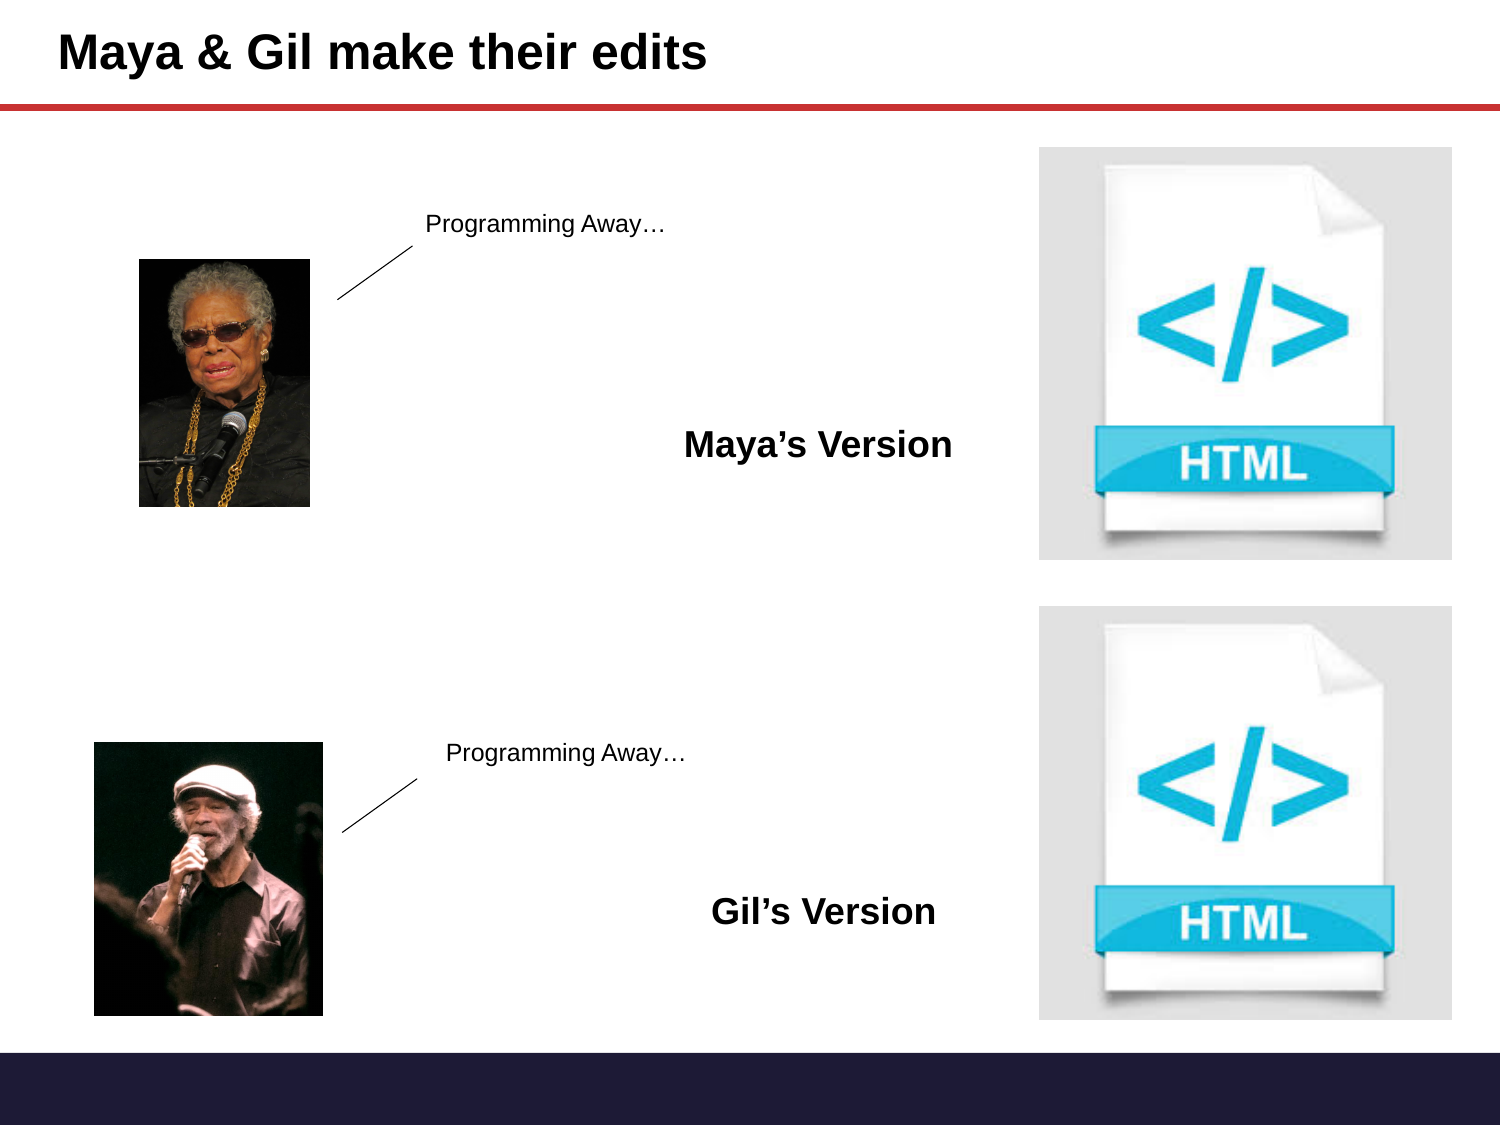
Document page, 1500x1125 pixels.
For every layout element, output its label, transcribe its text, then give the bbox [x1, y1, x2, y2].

picture [1039, 606, 1452, 1020]
picture [139, 259, 310, 507]
picture [94, 742, 323, 1016]
title Maya & Gil make their edits [50, 0, 948, 108]
text_box Gil’s Version [703, 879, 945, 940]
text_box Maya’s Version [676, 412, 961, 473]
text_box Programming Away… [438, 728, 695, 774]
text_box Programming Away… [417, 200, 675, 246]
picture [1039, 147, 1452, 560]
